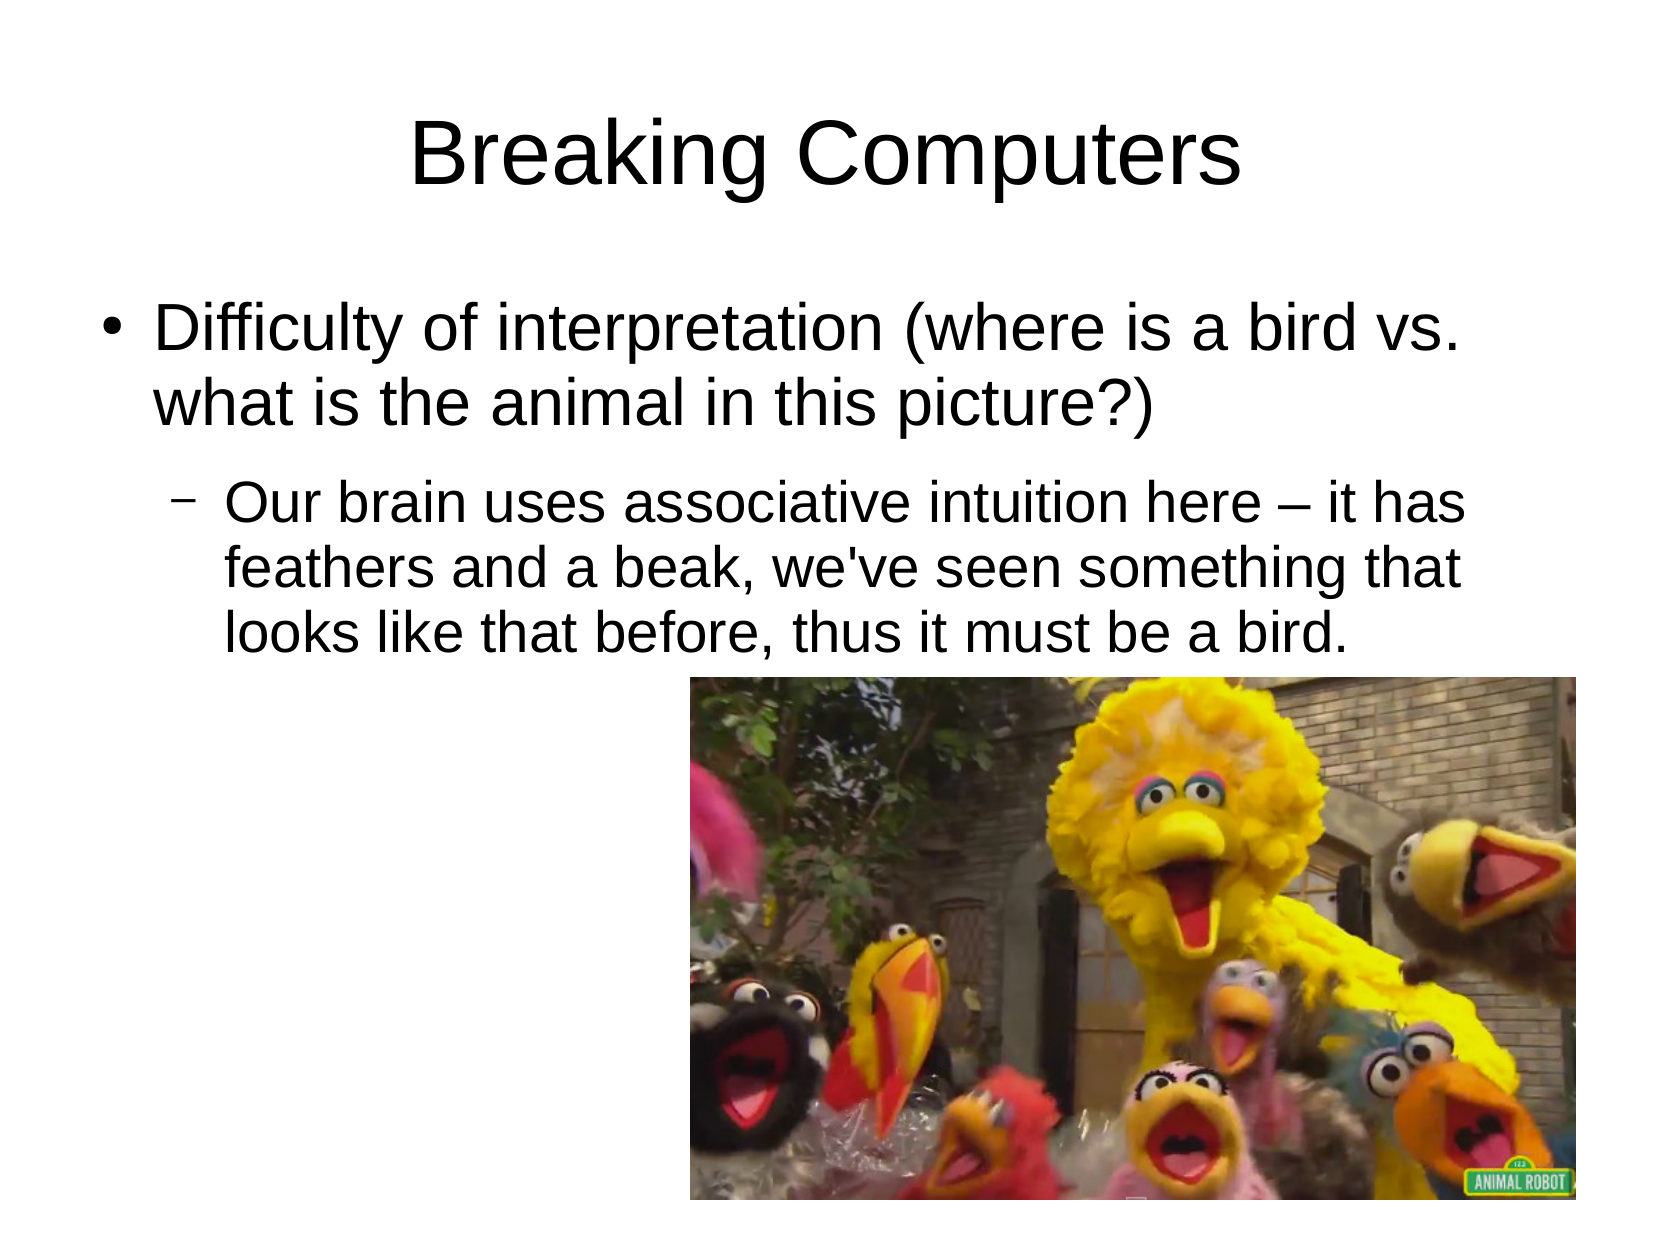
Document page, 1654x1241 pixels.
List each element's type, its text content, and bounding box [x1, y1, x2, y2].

picture [690, 677, 1576, 1201]
title Breaking Computers [82, 49, 1571, 257]
list Difficulty of interpretation (where is a bird vs. what is the animal in this picture?) Our brain uses associative intuition here – it has feathers and a beak, we've seen something that looks like that before, thus it must be a bird. [82, 290, 1571, 1010]
